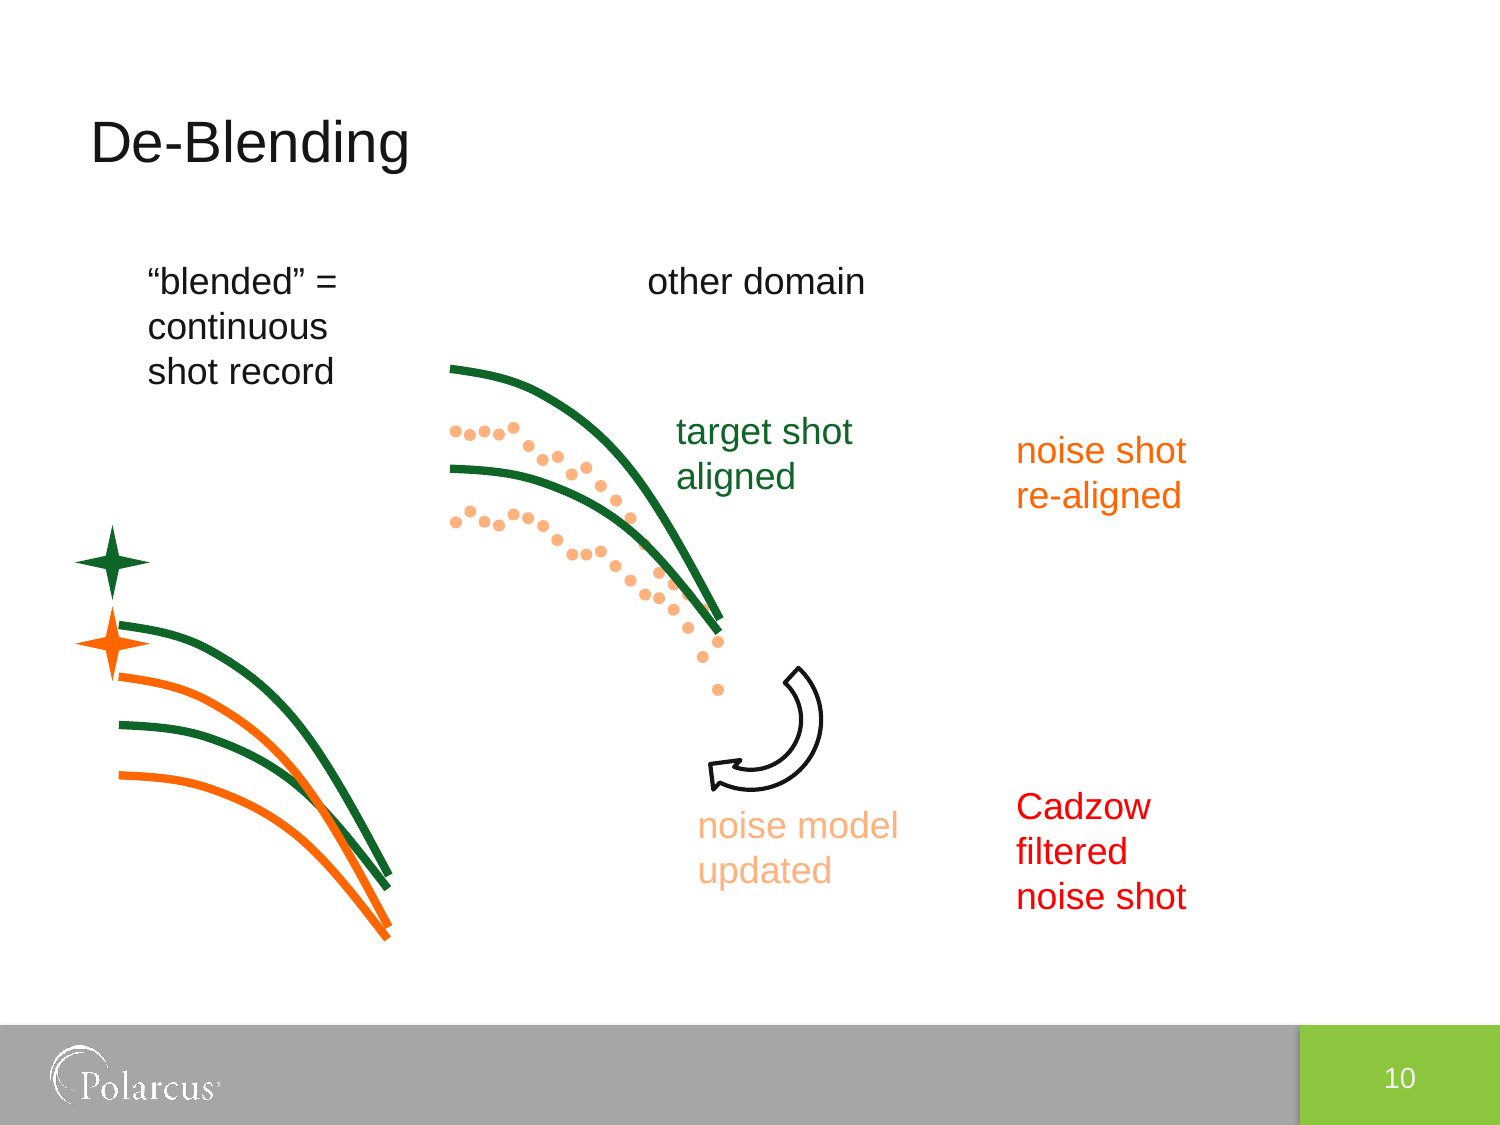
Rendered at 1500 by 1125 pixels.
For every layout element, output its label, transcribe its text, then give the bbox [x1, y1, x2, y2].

text_box [669, 580, 677, 589]
text_box [626, 576, 635, 585]
text_box target shot aligned [661, 399, 869, 505]
text_box [626, 514, 635, 523]
text_box [713, 638, 722, 646]
text_box [655, 594, 664, 603]
text_box [495, 521, 503, 530]
text_box [655, 568, 664, 577]
text_box [480, 427, 489, 436]
text_box [596, 547, 605, 556]
text_box other domain [632, 250, 881, 310]
text_box [568, 550, 577, 559]
text_box [641, 590, 650, 599]
text_box [698, 653, 707, 662]
text_box [524, 514, 533, 523]
text_box [582, 463, 591, 472]
text_box [596, 482, 605, 490]
text_box [684, 624, 693, 632]
text_box [553, 536, 562, 544]
text_box [611, 562, 620, 571]
text_box [612, 496, 620, 505]
text_box “blended” = continuous shot record [132, 249, 354, 400]
text_box [713, 685, 722, 694]
text_box [452, 518, 460, 527]
text_box [539, 522, 548, 531]
text_box [509, 423, 518, 432]
text_box [480, 517, 489, 526]
picture [50, 1045, 221, 1105]
text_box [582, 550, 591, 559]
text_box [451, 427, 460, 436]
title De-Blending [75, 45, 1425, 233]
text_box [538, 456, 547, 464]
text_box noise model updated [682, 793, 914, 899]
text_box [567, 470, 576, 479]
text_box [465, 431, 474, 439]
text_box [553, 453, 562, 461]
text_box [74, 524, 150, 600]
text_box [509, 510, 518, 519]
text_box [669, 605, 678, 614]
list [75, 262, 1425, 1005]
text_box Cadzow filtered noise shot [1001, 775, 1202, 925]
text_box [495, 430, 503, 439]
text_box noise shot re-aligned [1001, 418, 1202, 524]
text_box [74, 606, 150, 682]
text_box [524, 442, 533, 450]
text_box [466, 507, 475, 516]
